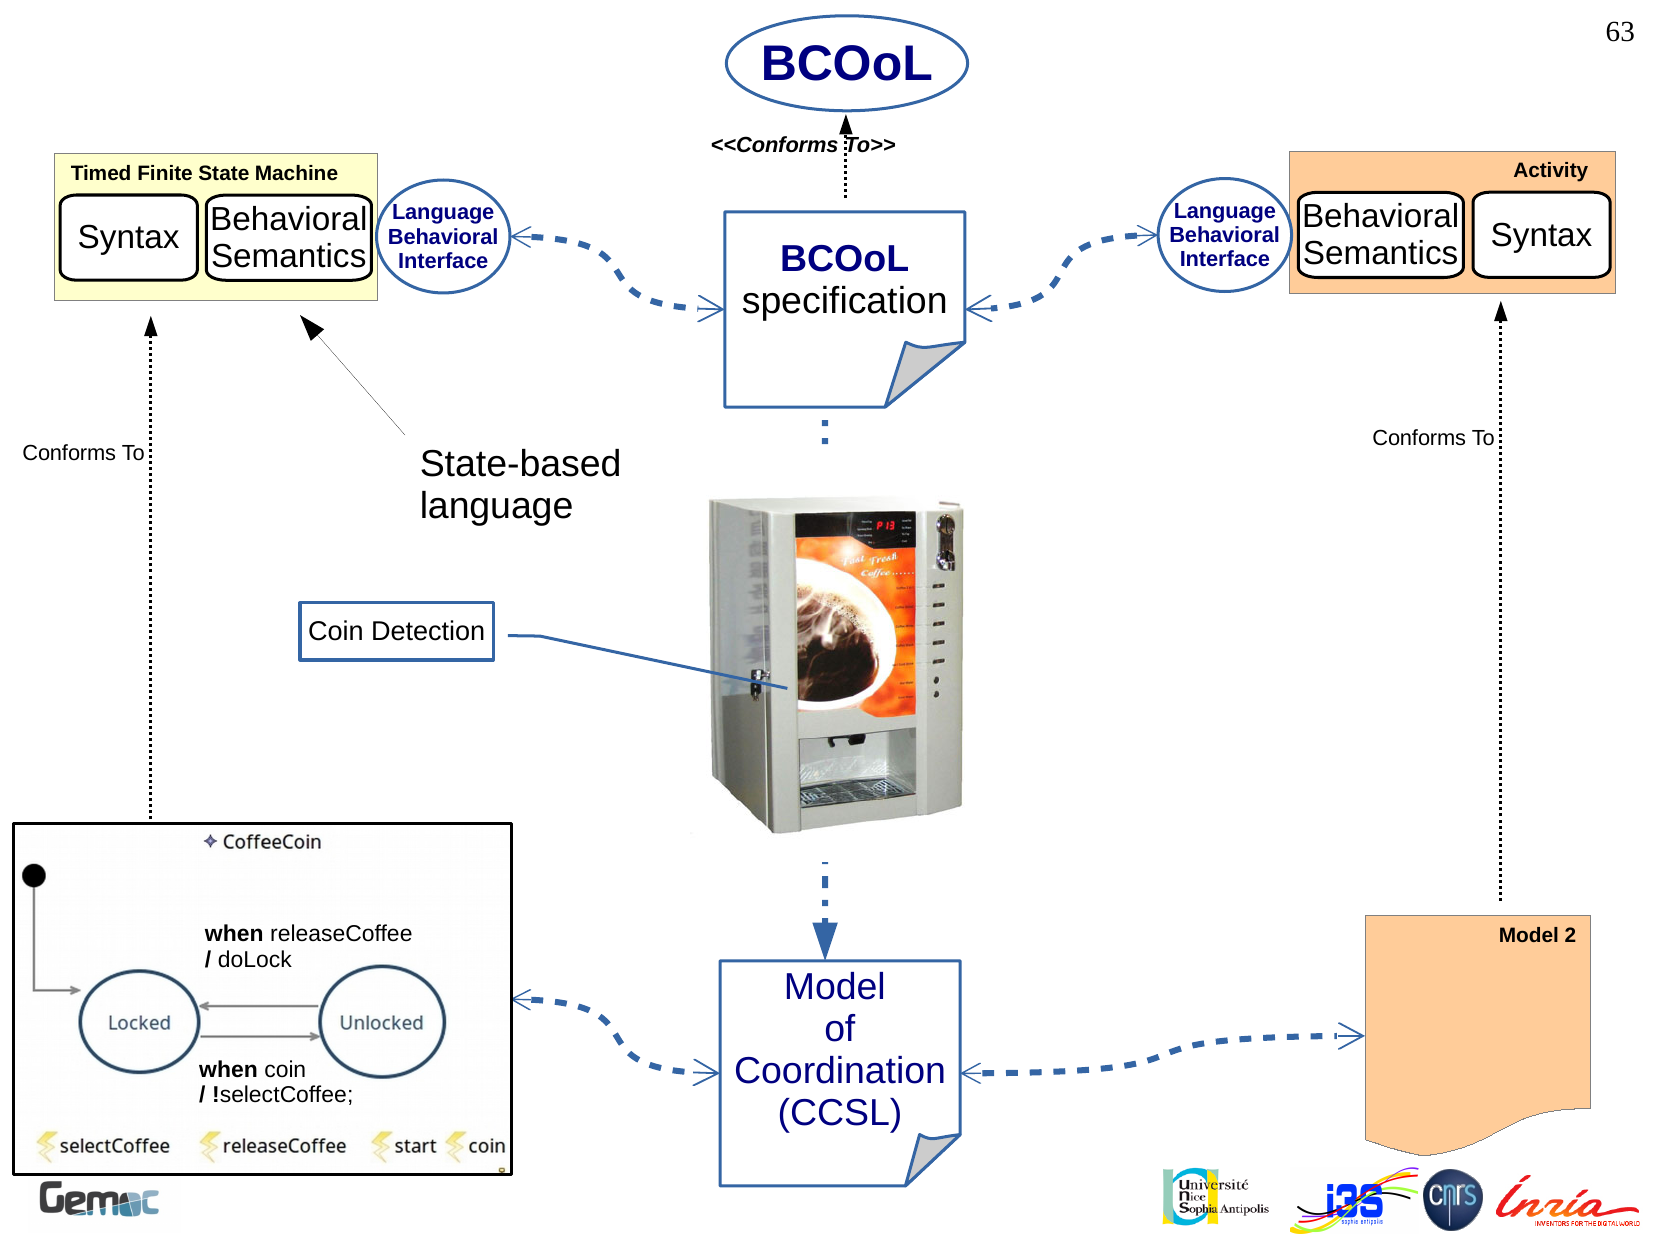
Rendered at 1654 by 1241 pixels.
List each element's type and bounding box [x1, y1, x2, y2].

text_box [184, 1049, 372, 1117]
text_box [54, 153, 510, 301]
text_box [7, 433, 226, 598]
text_box [405, 435, 676, 534]
picture [690, 449, 976, 862]
text_box [190, 913, 431, 1004]
text_box [720, 960, 961, 1186]
text_box [1357, 418, 1576, 583]
text_box [300, 603, 493, 660]
text_box [1365, 915, 1621, 1156]
text_box [1158, 151, 1634, 294]
text_box [507, 635, 788, 689]
text_box [695, 125, 1024, 408]
picture [1137, 1150, 1647, 1241]
picture [15, 825, 511, 1174]
text_box [726, 15, 968, 111]
